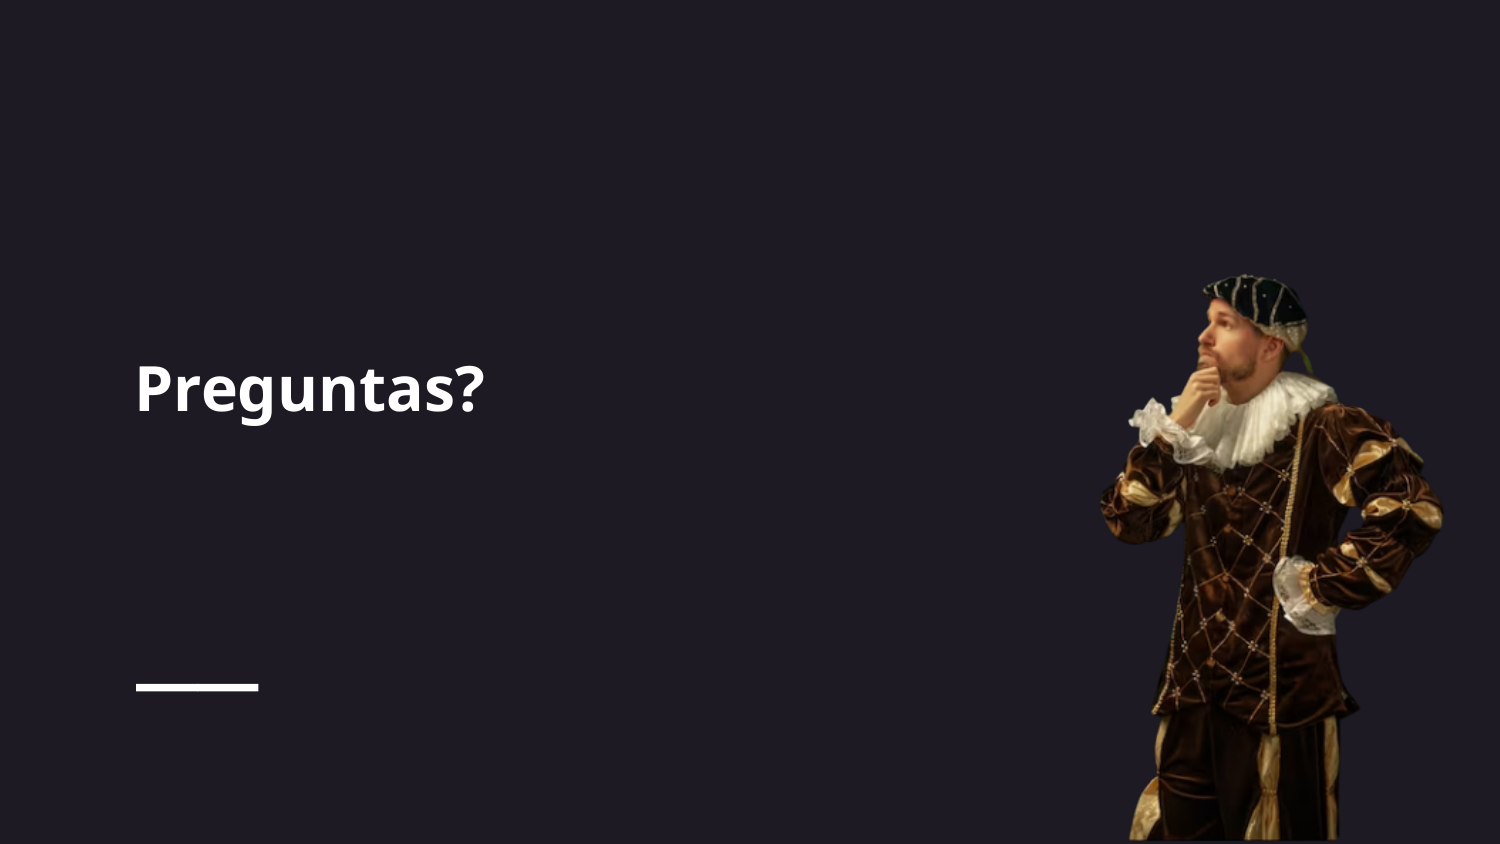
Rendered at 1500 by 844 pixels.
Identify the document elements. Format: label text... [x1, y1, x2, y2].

picture [958, 236, 1500, 844]
title Preguntas? [119, 141, 1272, 632]
